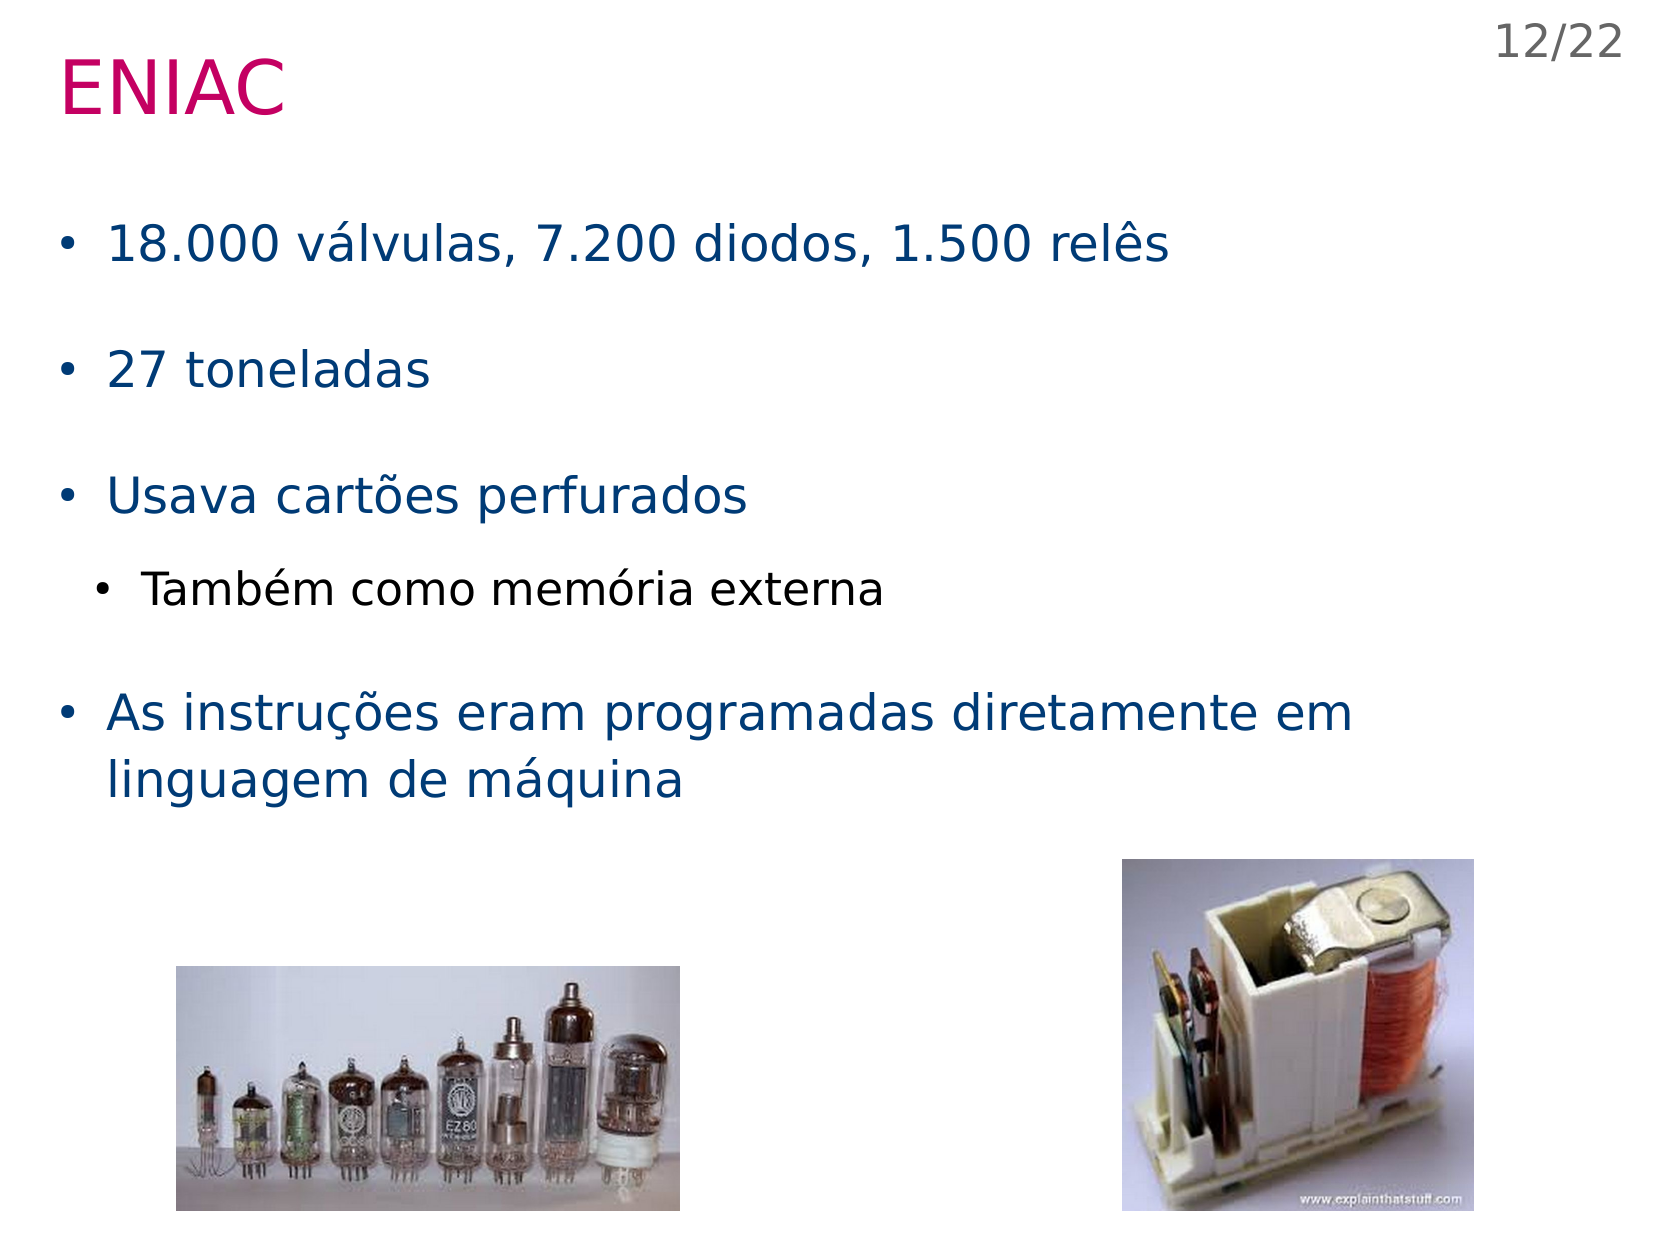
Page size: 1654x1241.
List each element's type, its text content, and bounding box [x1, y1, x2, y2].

list 18.000 válvulas, 7.200 diodos, 1.500 relês 27 toneladas Usava cartões perfurados Também como memória externa As instruções eram programadas diretamente em linguagem de máquina [59, 206, 1625, 1211]
picture [1122, 859, 1474, 1211]
picture [176, 966, 680, 1211]
title ENIAC [59, 29, 1625, 148]
